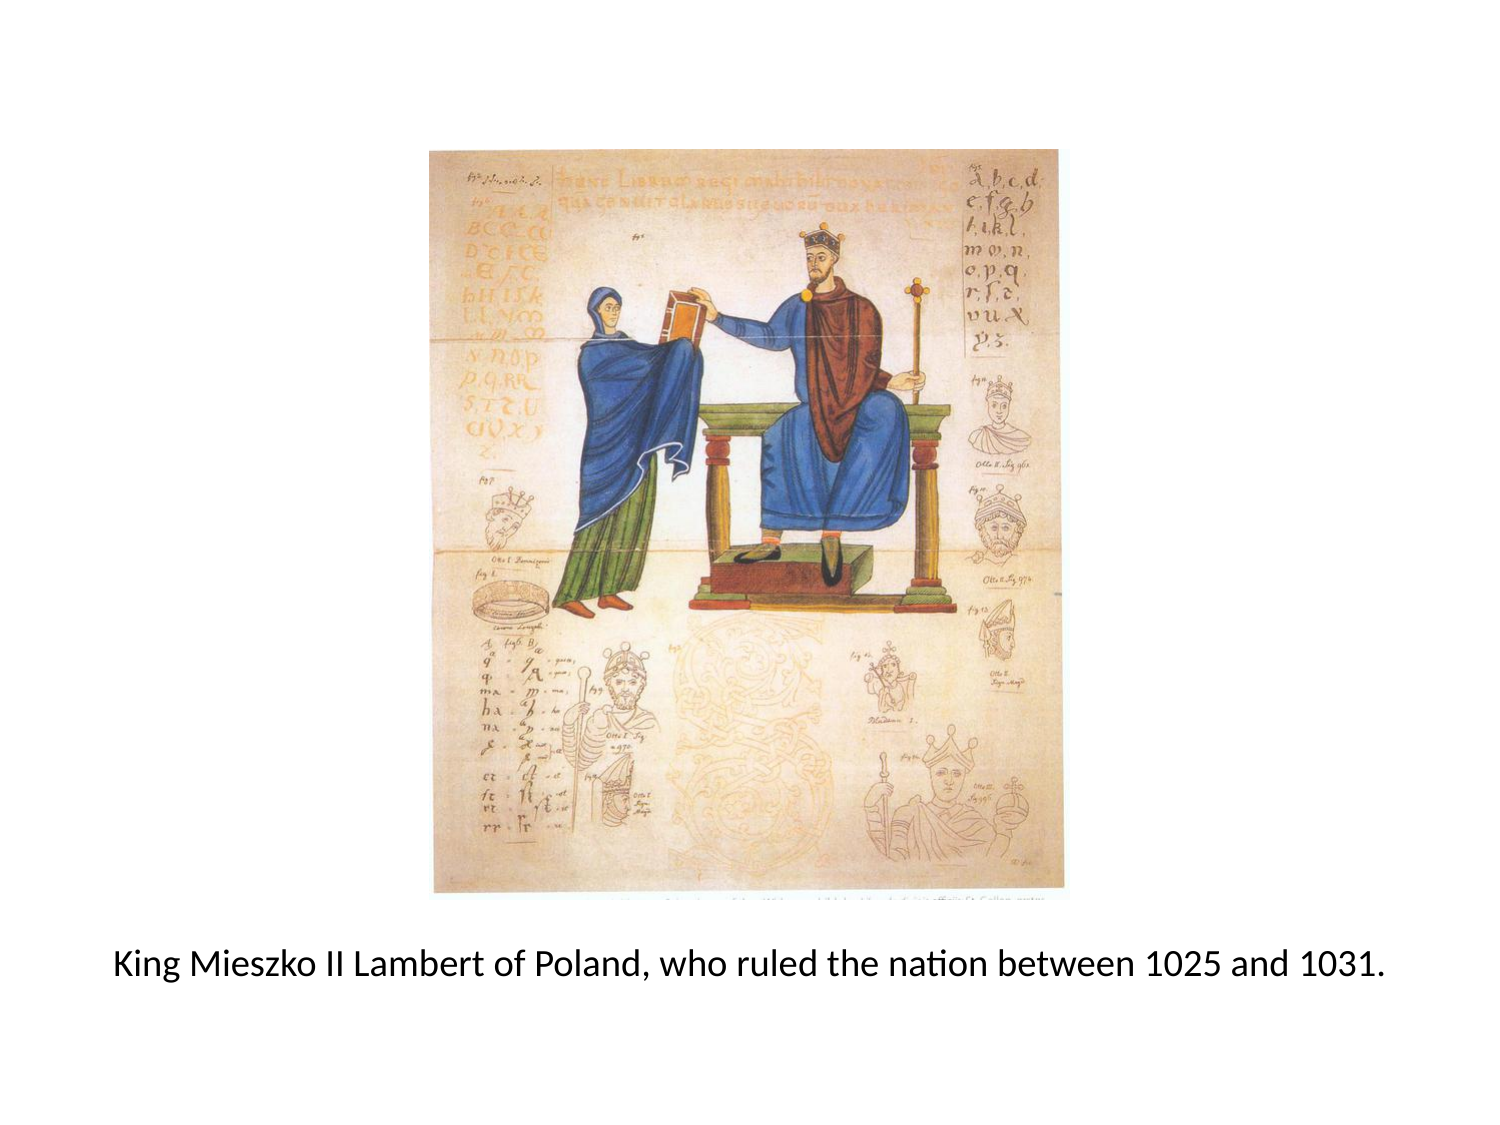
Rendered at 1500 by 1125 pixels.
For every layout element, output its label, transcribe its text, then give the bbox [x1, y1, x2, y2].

text_box King Mieszko II Lambert of Poland, who ruled the nation between 1025 and 1031. [98, 930, 1402, 992]
picture [429, 149, 1070, 900]
